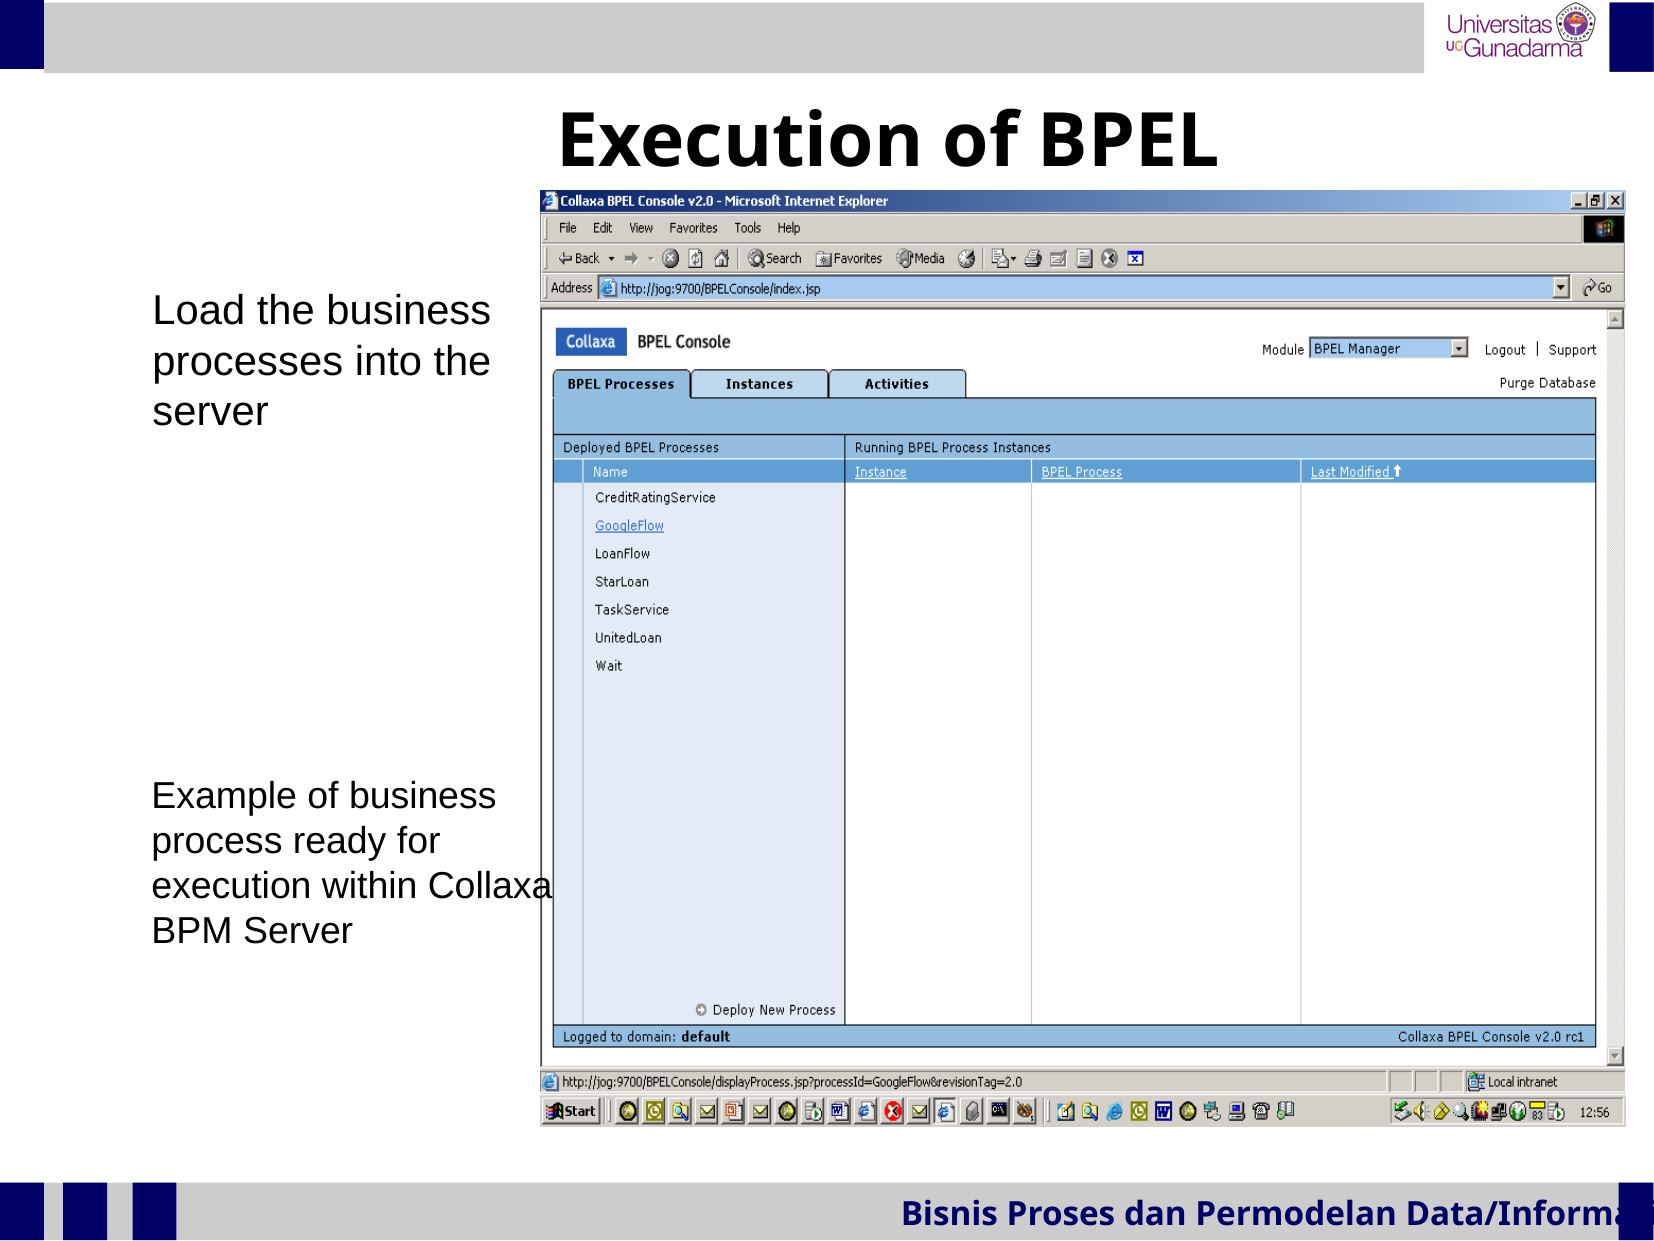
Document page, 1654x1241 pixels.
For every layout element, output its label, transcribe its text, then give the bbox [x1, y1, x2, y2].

text_box Load the business processes into the server [137, 275, 567, 442]
title Execution of BPEL [179, 68, 1571, 204]
picture [1437, 2, 1610, 62]
text_box Example of business process ready for execution within Collaxa BPM Server [136, 763, 577, 1004]
picture [540, 190, 1626, 1127]
